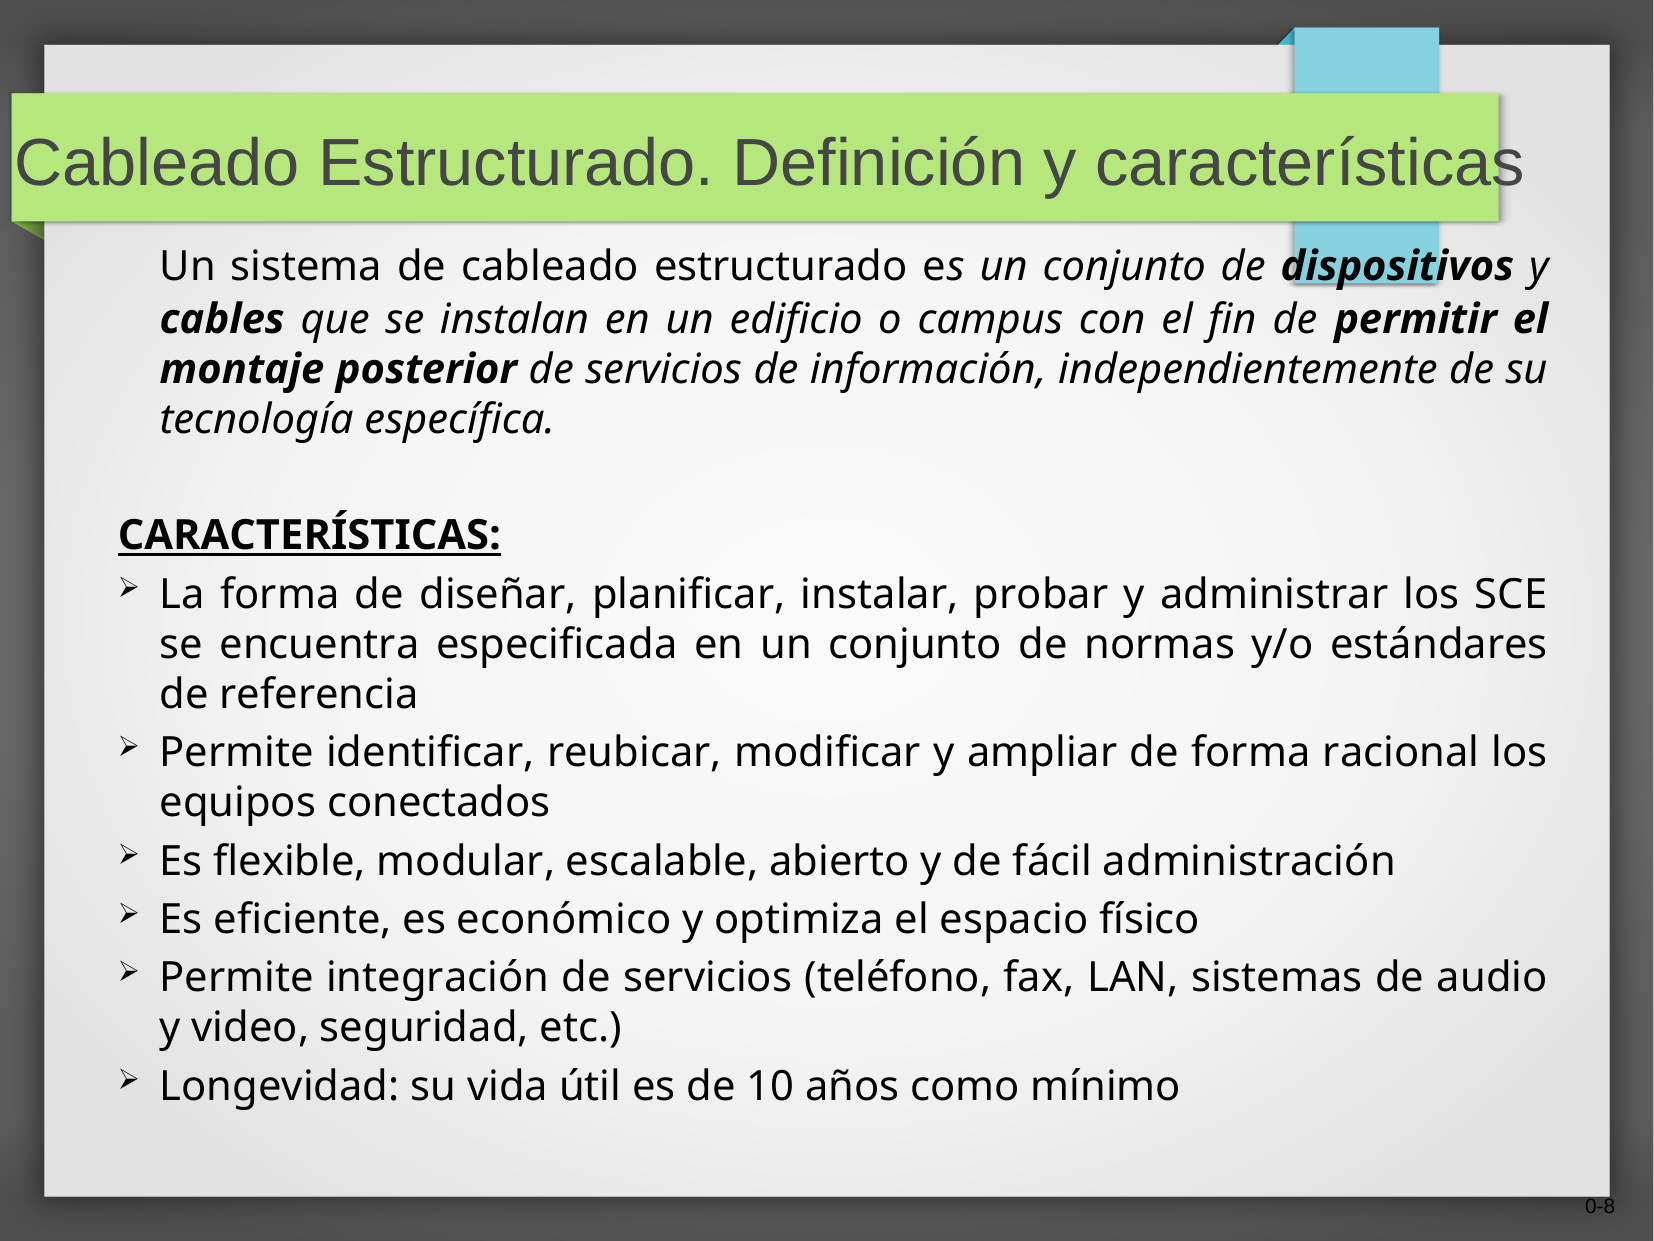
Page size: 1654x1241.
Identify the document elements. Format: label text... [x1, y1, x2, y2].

picture [0, 0, 1654, 1241]
text_box 0-<número> [1563, 1158, 1630, 1225]
text_box Cableado Estructurado. Definición y características [0, 96, 1581, 207]
text_box Un sistema de cableado estructurado es un conjunto de dispositivos y cables que se instalan en un edificio o campus con el fin de permitir el montaje posterior de servicios de información, independientemente de su tecnología específica. CARACTERÍSTICAS: La forma de diseñar, planificar, instalar, probar y administrar los SCE se encuentra especificada en un conjunto de normas y/o estándares de referencia Permite identificar, reubicar, modificar y ampliar de forma racional los equipos conectados Es flexible, modular, escalable, abierto y de fácil administración Es eficiente, es económico y optimiza el espacio físico Permite integración de servicios (teléfono, fax, LAN, sistemas de audio y video, seguridad, etc.) Longevidad: su vida útil es de 10 años como mínimo [84, 216, 1564, 1159]
